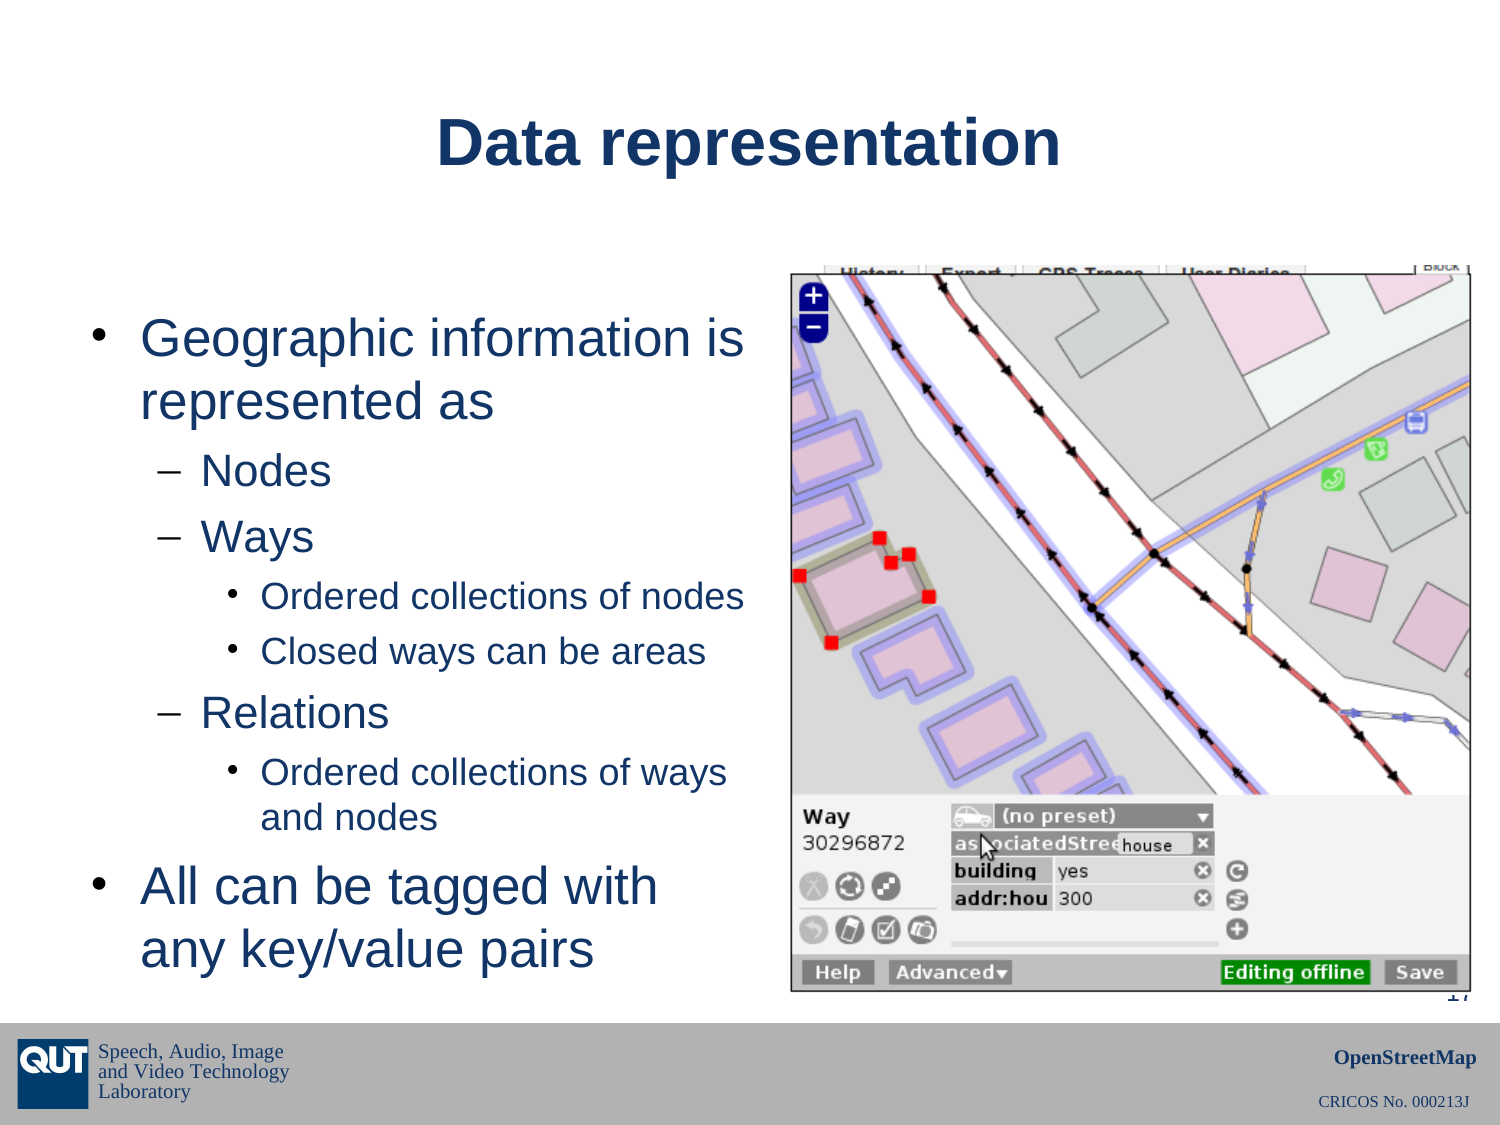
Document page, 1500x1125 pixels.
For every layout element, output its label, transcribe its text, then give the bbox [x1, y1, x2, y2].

title Data representation [74, 44, 1425, 233]
picture [785, 265, 1477, 995]
list Geographic information is represented as Nodes Ways Ordered collections of nodes Closed ways can be areas Relations Ordered collections of ways and nodes All can be tagged with any key/value pairs [74, 295, 768, 1038]
picture [17, 1039, 89, 1109]
